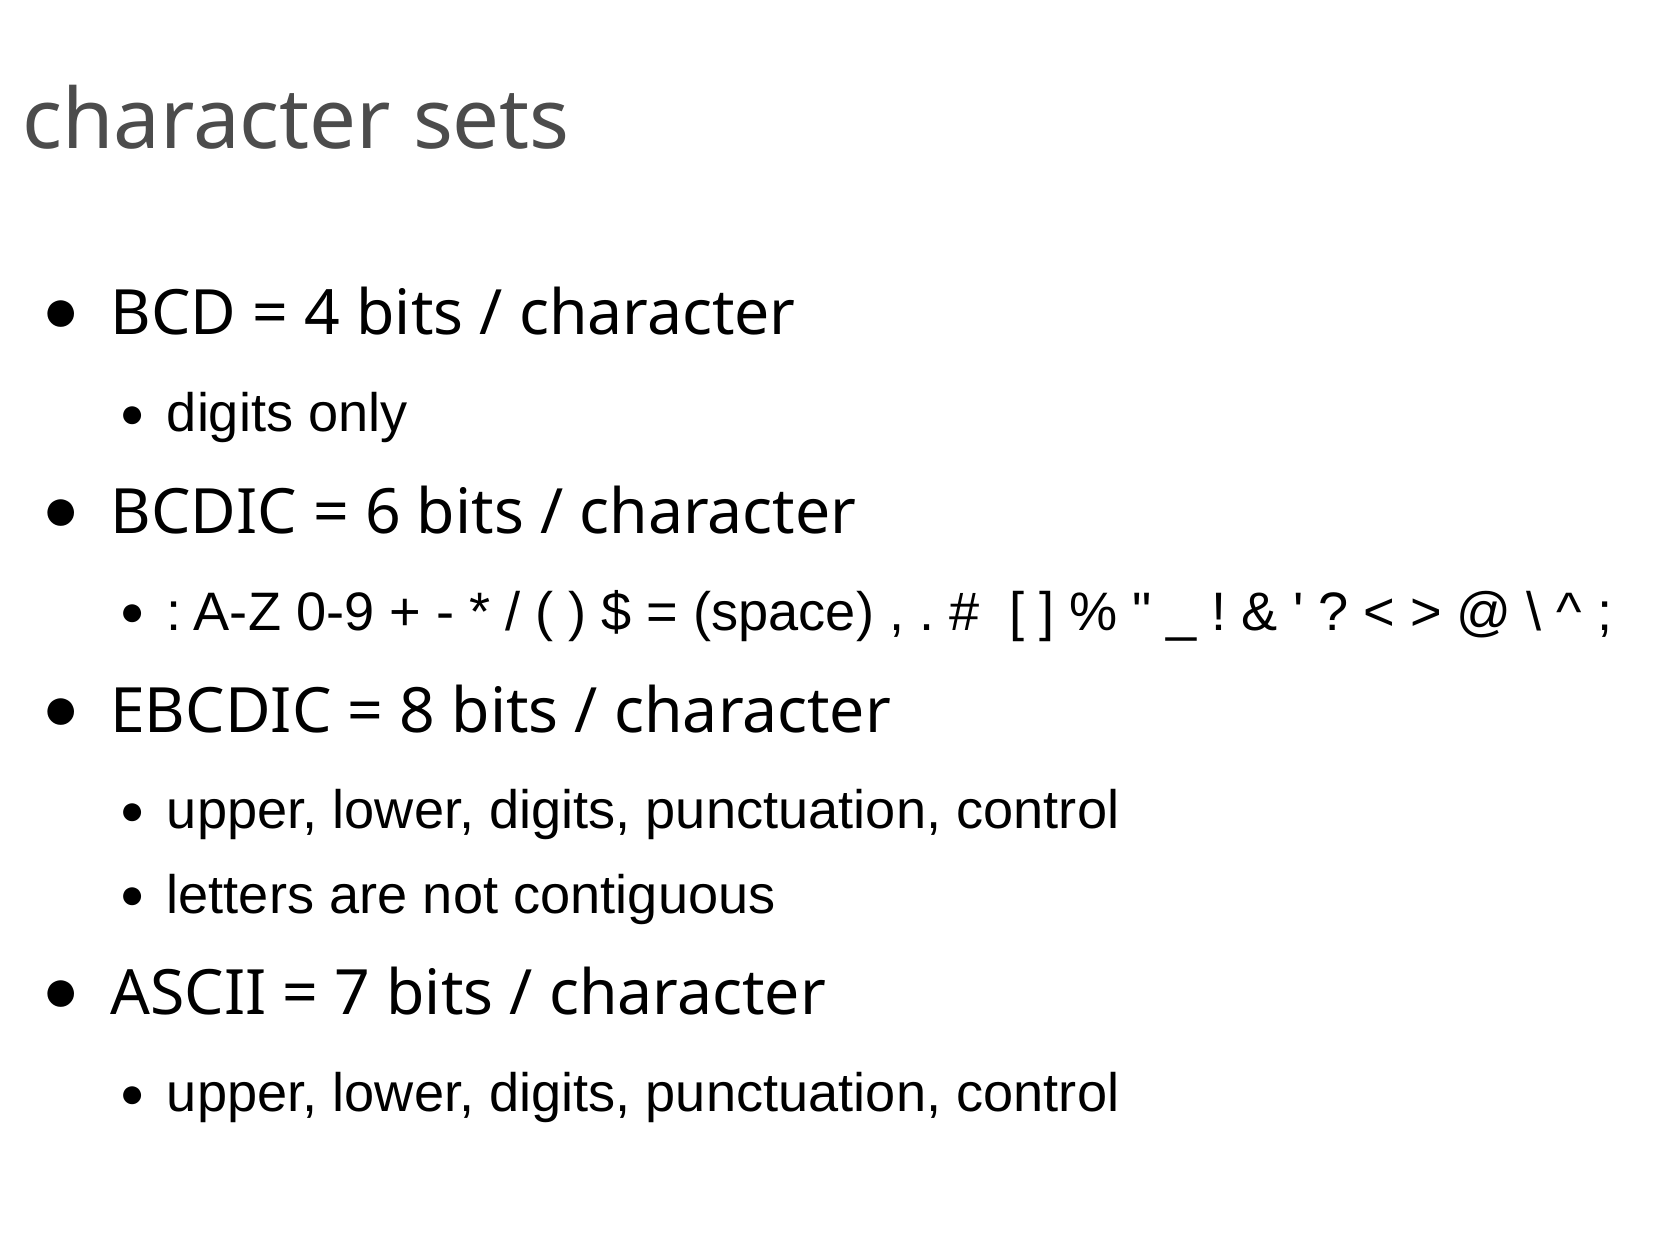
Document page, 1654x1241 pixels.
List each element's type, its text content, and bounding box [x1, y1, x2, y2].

title character sets [22, 26, 1654, 205]
list BCD = 4 bits / character digits only BCDIC = 6 bits / character : A-Z 0-9 + - * / ( ) $ = (space) , . # [ ] % " _ ! & ' ? < > @ \ ^ ; EBCDIC = 8 bits / character upper, lower, digits, punctuation, control letters are not contiguous ASCII = 7 bits / character upper, lower, digits, punctuation, control [25, 233, 1654, 1158]
